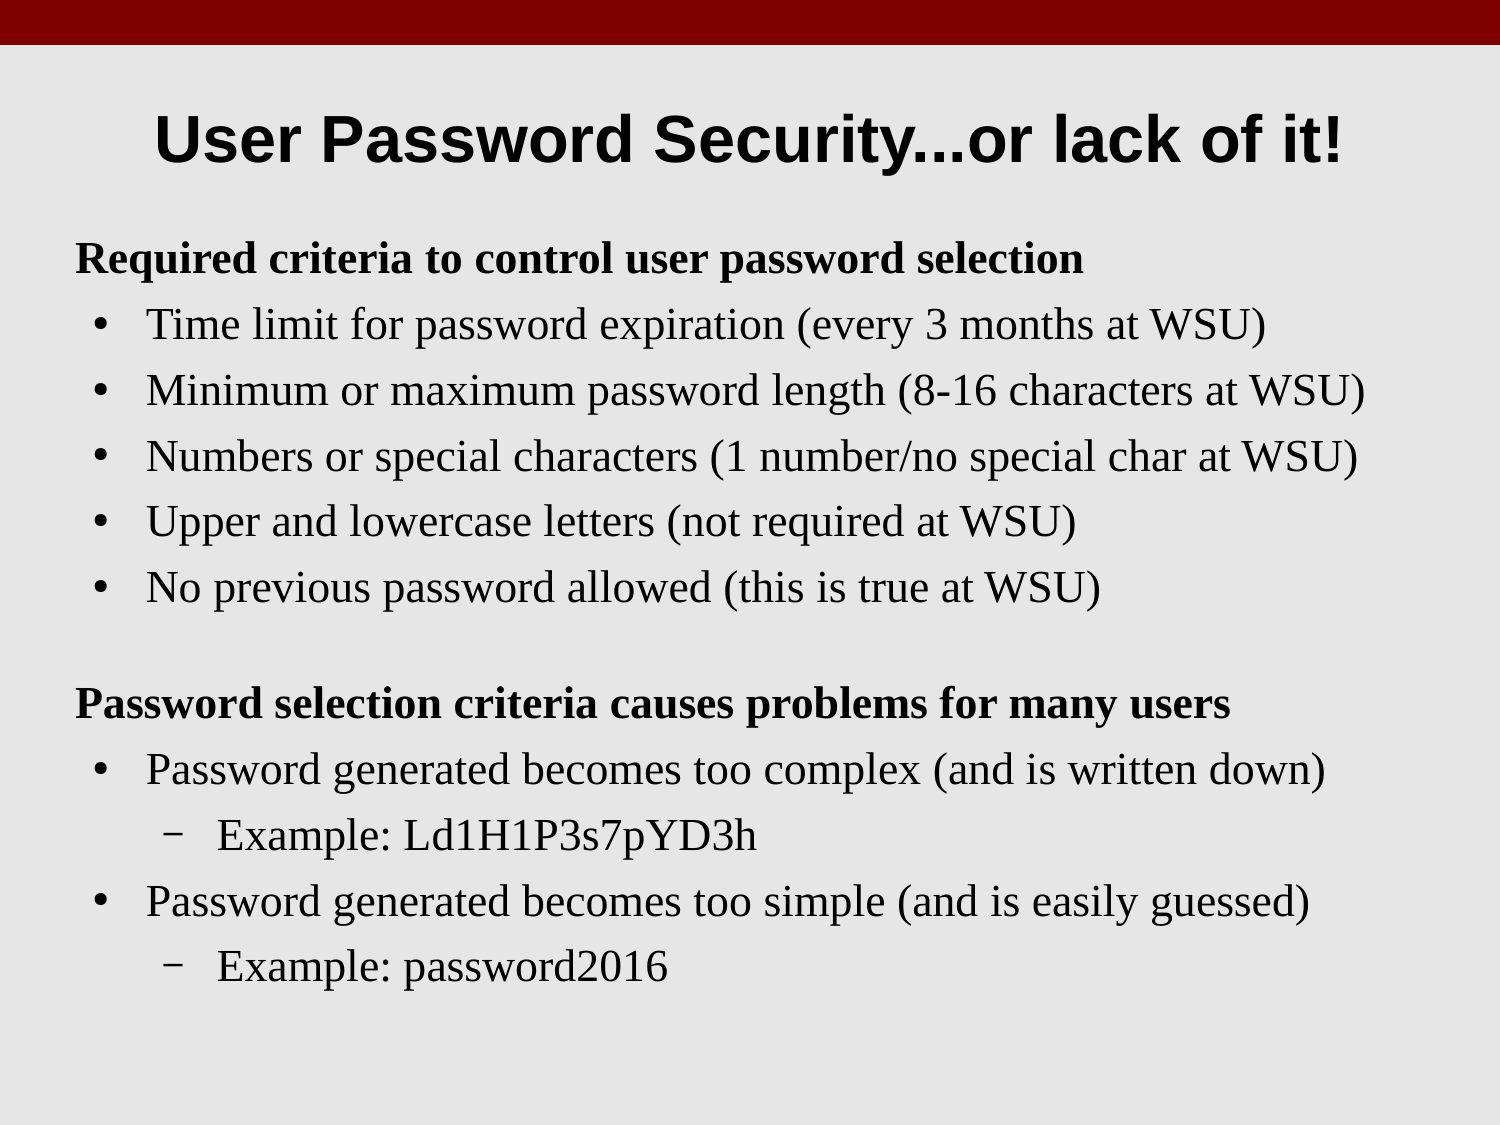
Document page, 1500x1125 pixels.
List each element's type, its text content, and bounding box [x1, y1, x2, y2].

list Required criteria to control user password selection Time limit for password expiration (every 3 months at WSU) Minimum or maximum password length (8-16 characters at WSU) Numbers or special characters (1 number/no special char at WSU) Upper and lowercase letters (not required at WSU) No previous password allowed (this is true at WSU) Password selection criteria causes problems for many users Password generated becomes too complex (and is written down) Example: Ld1H1P3s7pYD3h Password generated becomes too simple (and is easily guessed) Example: password2016 [75, 233, 1425, 1096]
title User Password Security...or lack of it! [75, 45, 1425, 233]
